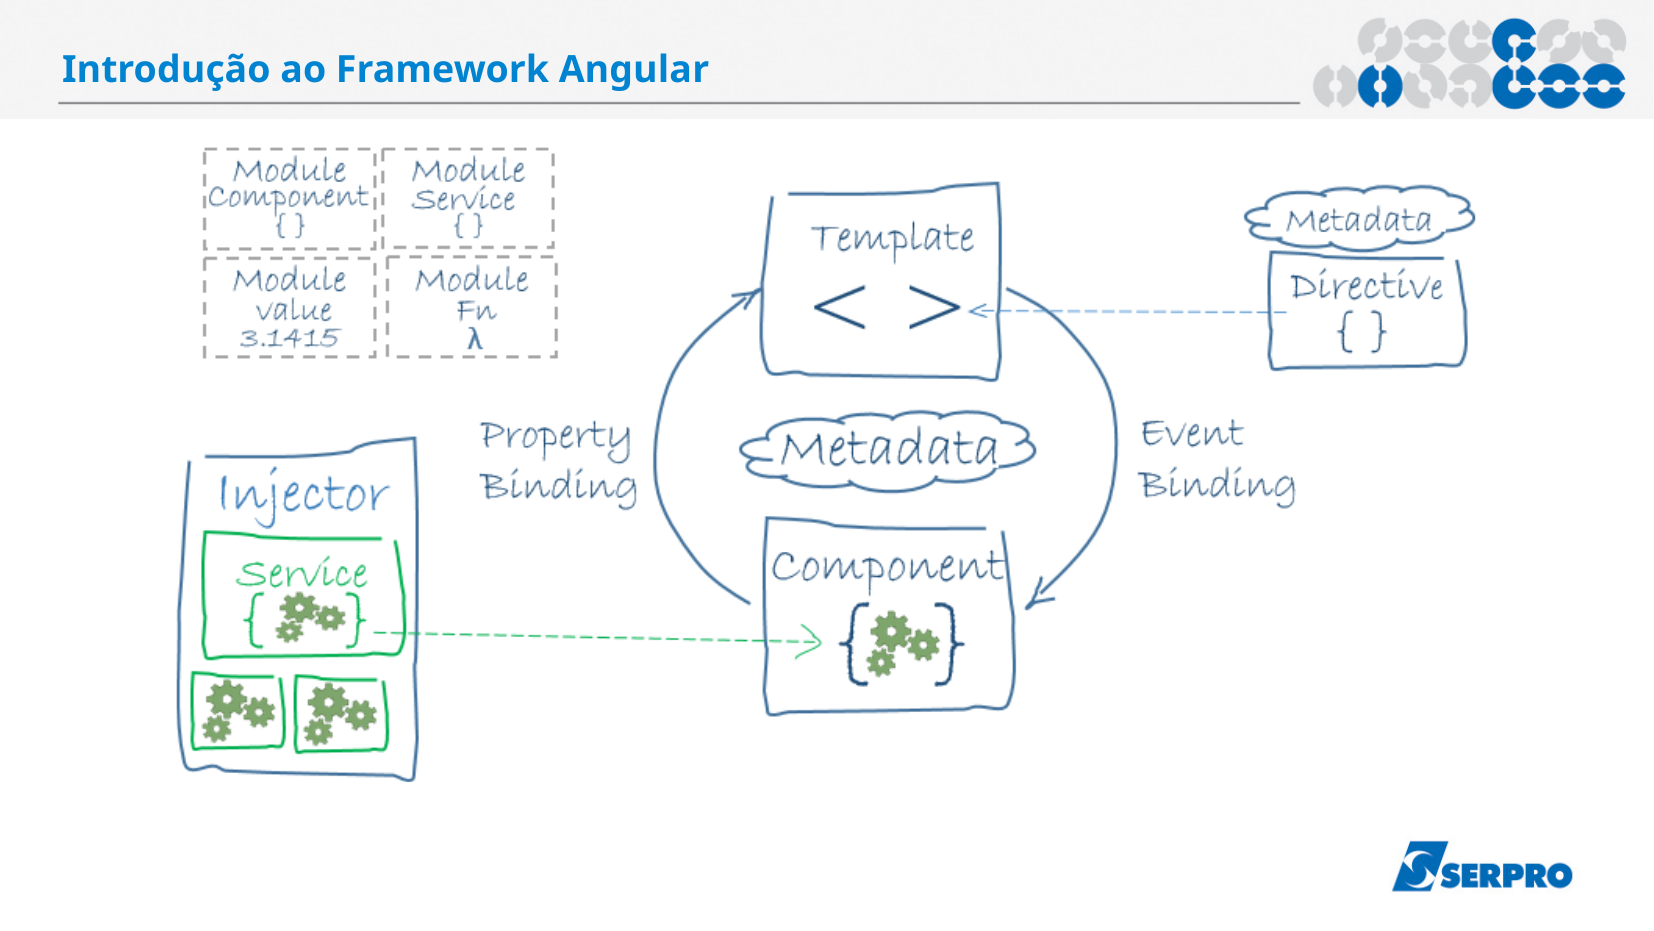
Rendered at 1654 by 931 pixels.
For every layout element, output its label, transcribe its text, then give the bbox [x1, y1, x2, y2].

text_box Introdução ao Framework Angular [47, 35, 1300, 102]
picture [0, 0, 1654, 931]
